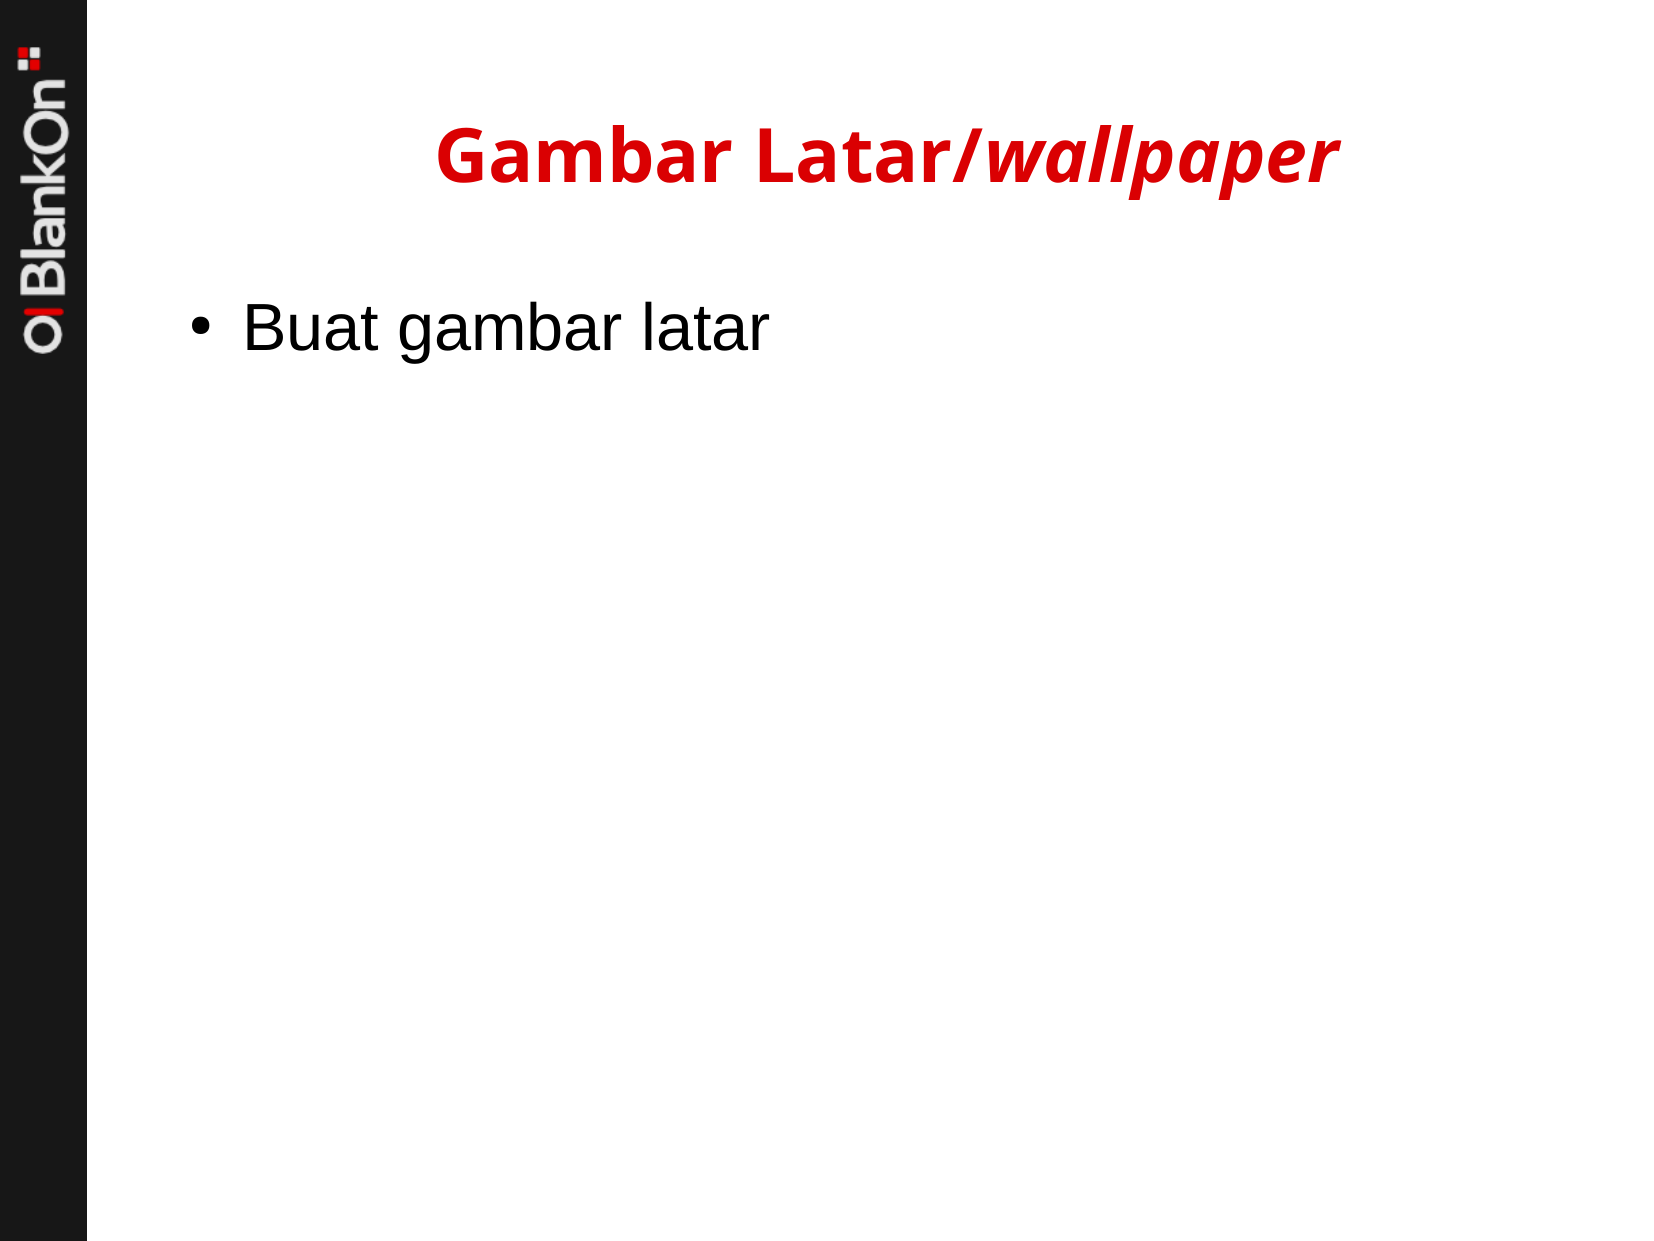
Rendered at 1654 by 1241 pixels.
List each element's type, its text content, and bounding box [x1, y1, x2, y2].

title Gambar Latar/wallpaper [124, 49, 1613, 257]
picture [0, 0, 87, 1241]
list Buat gambar latar [171, 290, 1589, 1182]
